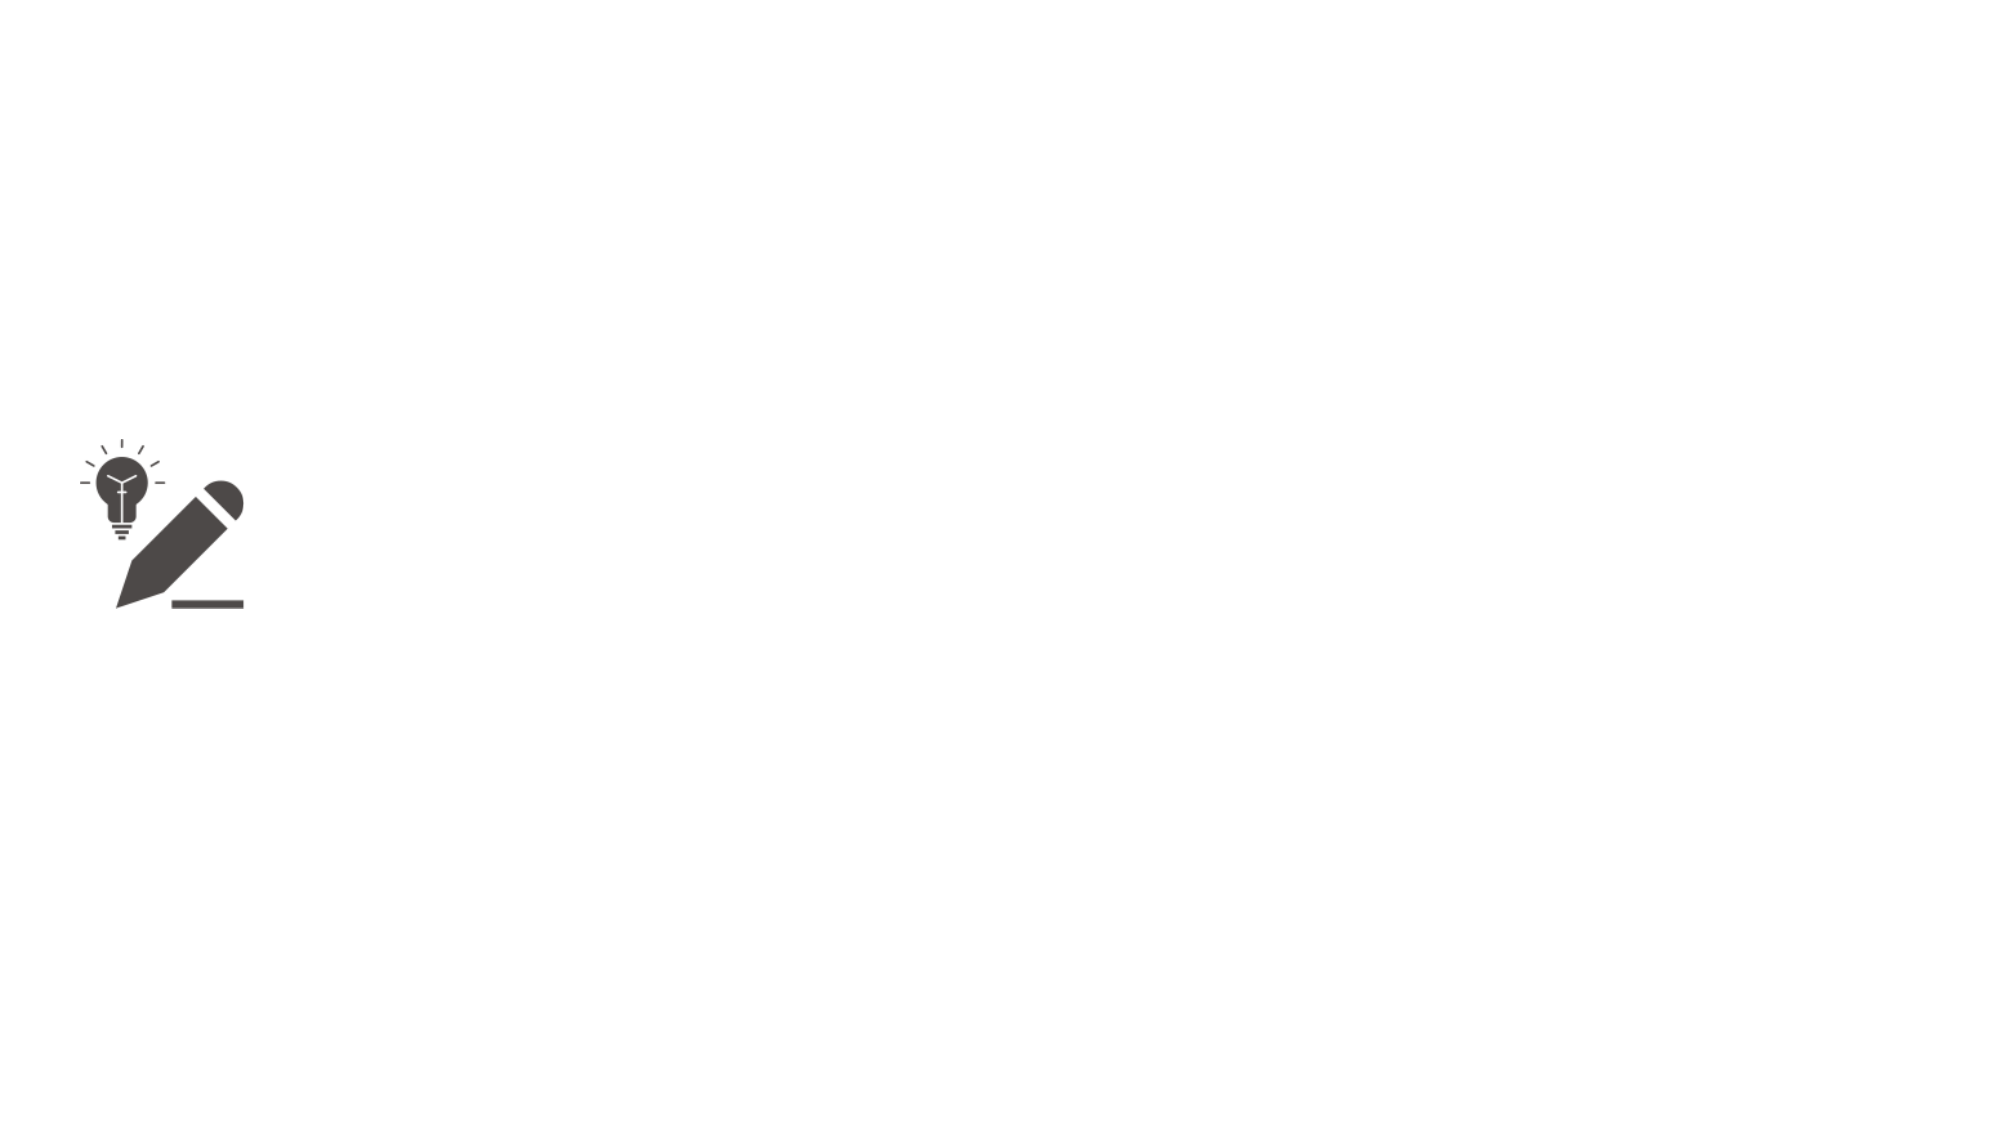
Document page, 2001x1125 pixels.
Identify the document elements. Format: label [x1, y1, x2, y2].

picture [80, 439, 245, 609]
